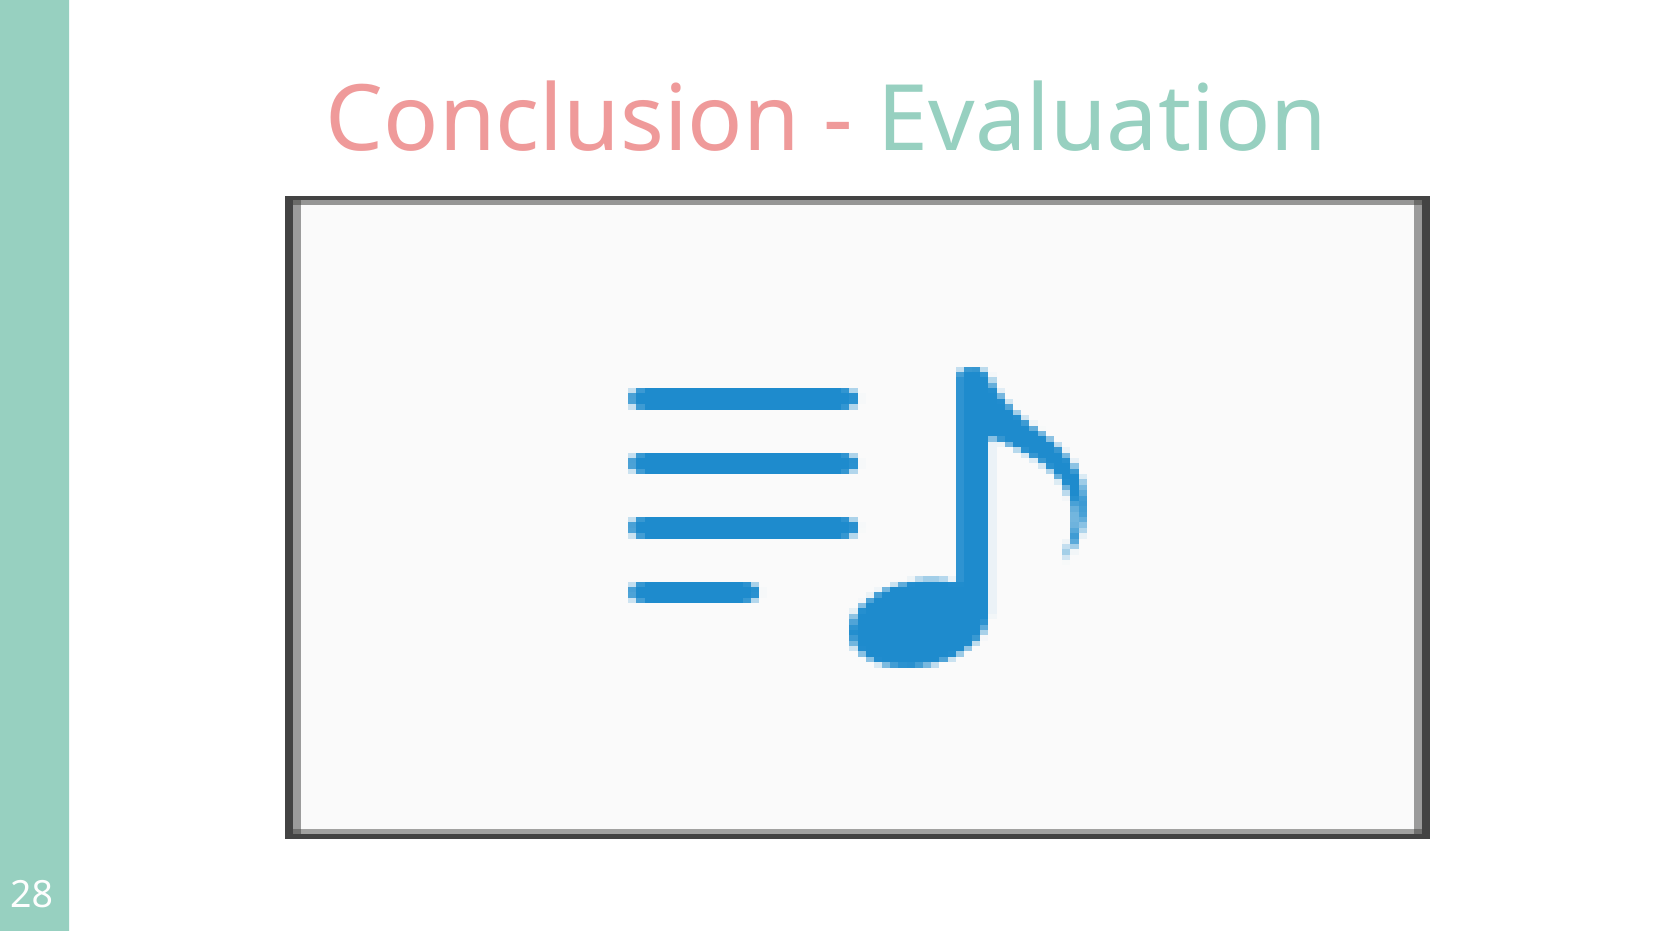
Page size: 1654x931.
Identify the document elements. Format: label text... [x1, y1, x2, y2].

title Conclusion - Evaluation [82, 37, 1571, 193]
text_box [284, 195, 1431, 841]
text_box <number> [0, 860, 132, 931]
text_box [0, 0, 70, 860]
